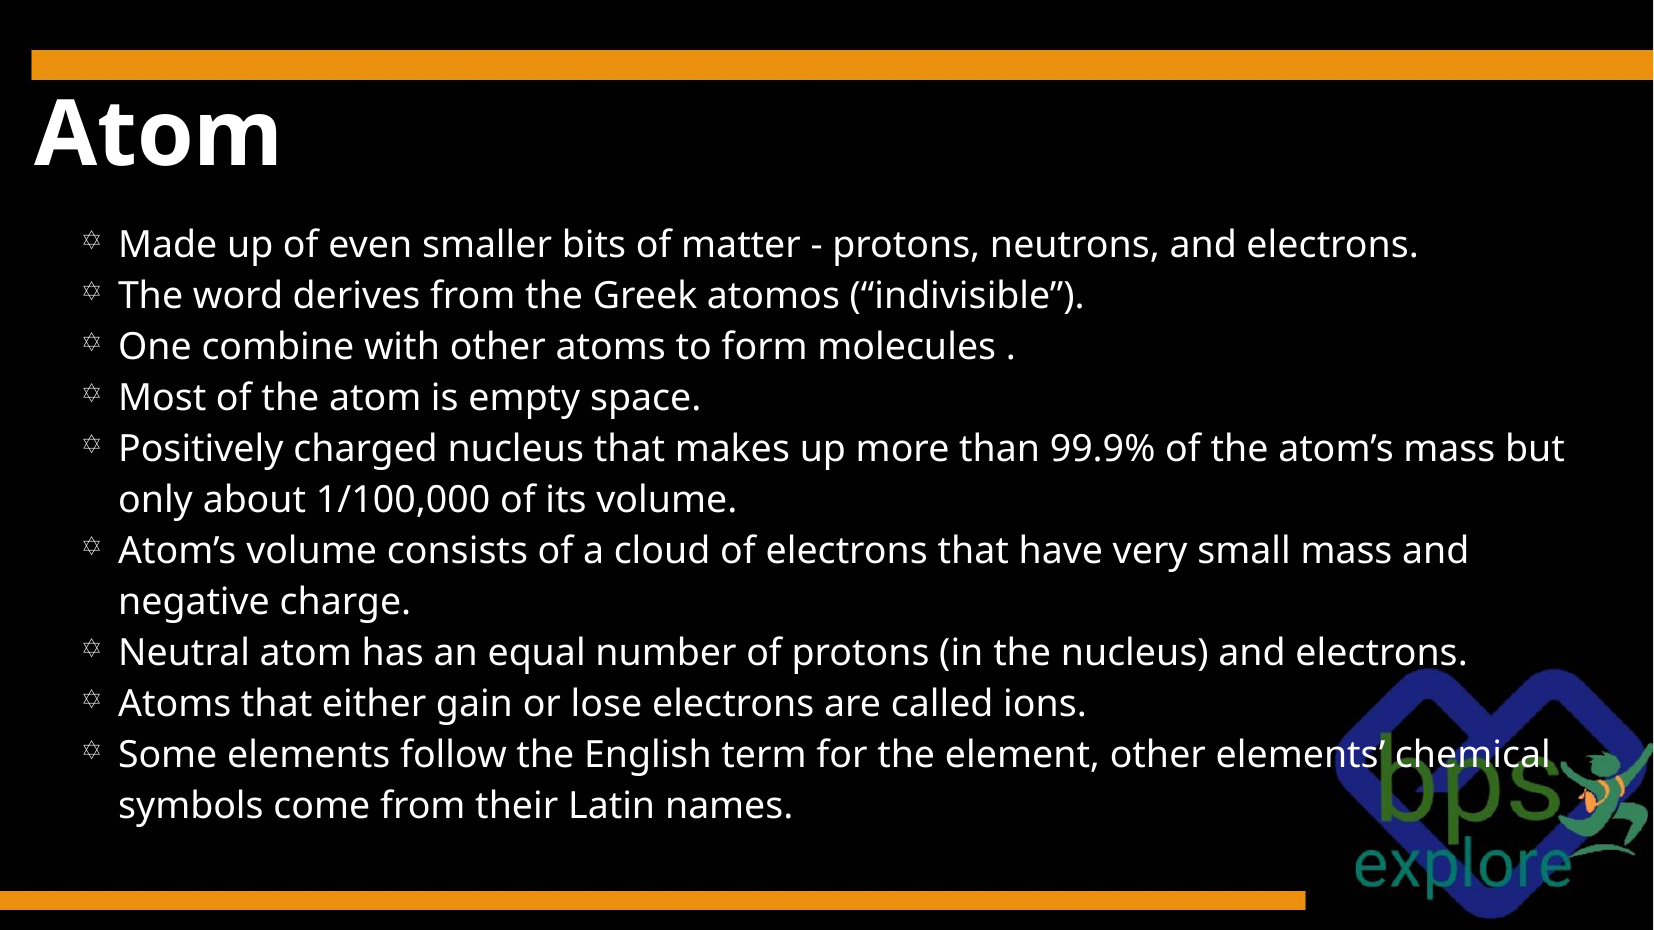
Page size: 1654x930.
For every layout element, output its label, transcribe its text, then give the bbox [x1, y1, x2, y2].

subtitle Made up of even smaller bits of matter - protons, neutrons, and electrons. The word derives from the Greek atomos (“indivisible”). One combine with other atoms to form molecules . Most of the atom is empty space. Positively charged nucleus that makes up more than 99.9% of the atom’s mass but only about 1/100,000 of its volume. Atom’s volume consists of a cloud of electrons that have very small mass and negative charge. Neutral atom has an equal number of protons (in the nucleus) and electrons. Atoms that either gain or lose electrons are called ions. Some elements follow the English term for the element, other elements’ chemical symbols come from their Latin names. [82, 217, 1571, 830]
title Atom [0, 54, 324, 206]
picture [0, 0, 1654, 930]
